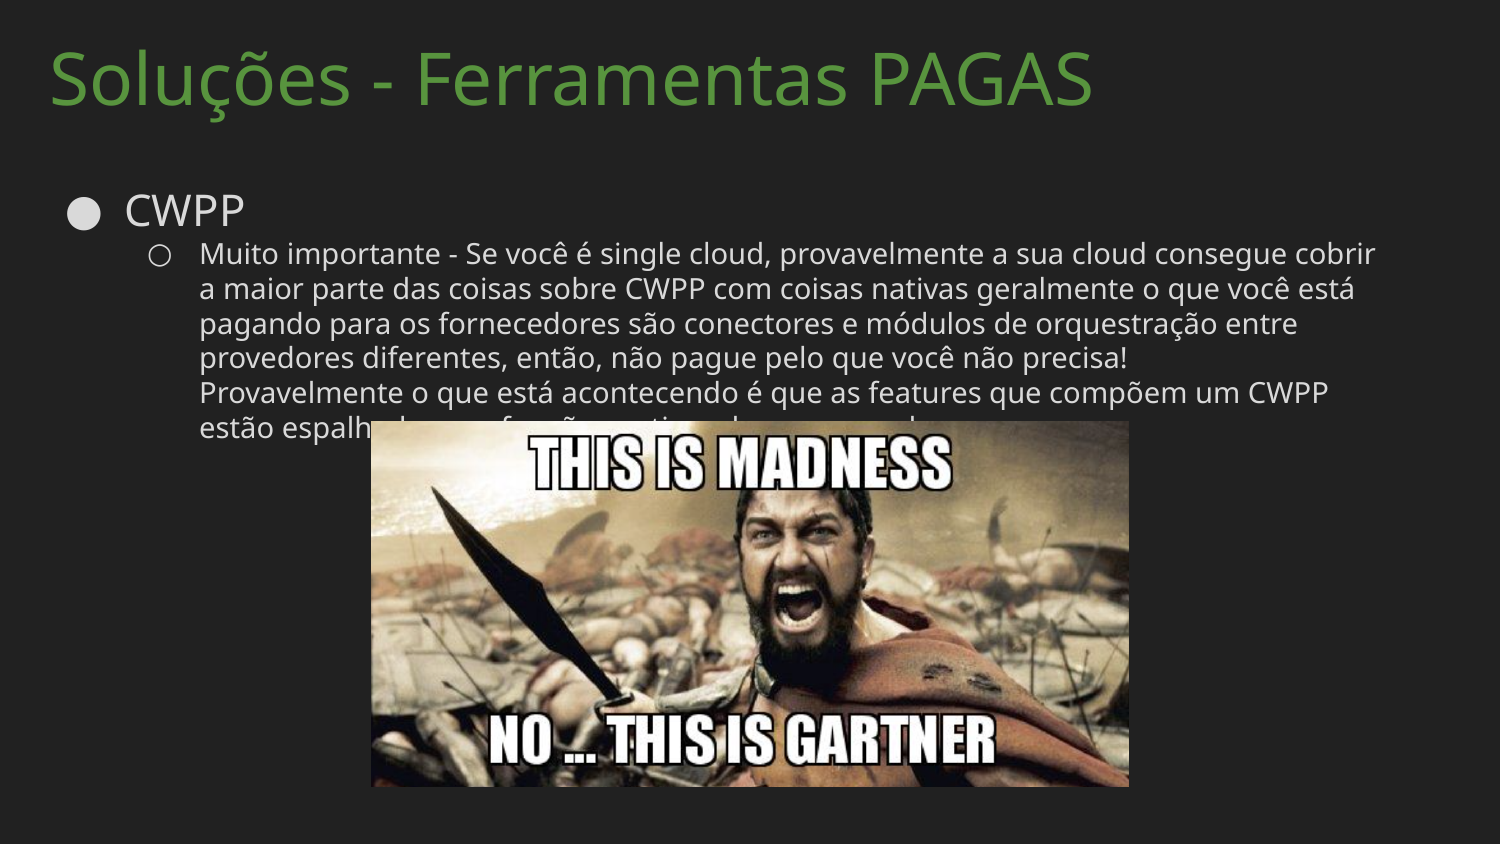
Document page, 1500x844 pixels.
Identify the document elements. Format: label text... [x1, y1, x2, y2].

text_box CWPP Muito importante - Se você é single cloud, provavelmente a sua cloud consegue cobrir a maior parte das coisas sobre CWPP com coisas nativas geralmente o que você está pagando para os fornecedores são conectores e módulos de orquestração entre provedores diferentes, então, não pague pelo que você não precisa! Provavelmente o que está acontecendo é que as features que compõem um CWPP estão espalhadas nas funções nativas do seu provedor. [34, 167, 1406, 618]
title Soluções - Ferramentas PAGAS [34, 17, 1432, 168]
picture [371, 421, 1129, 787]
